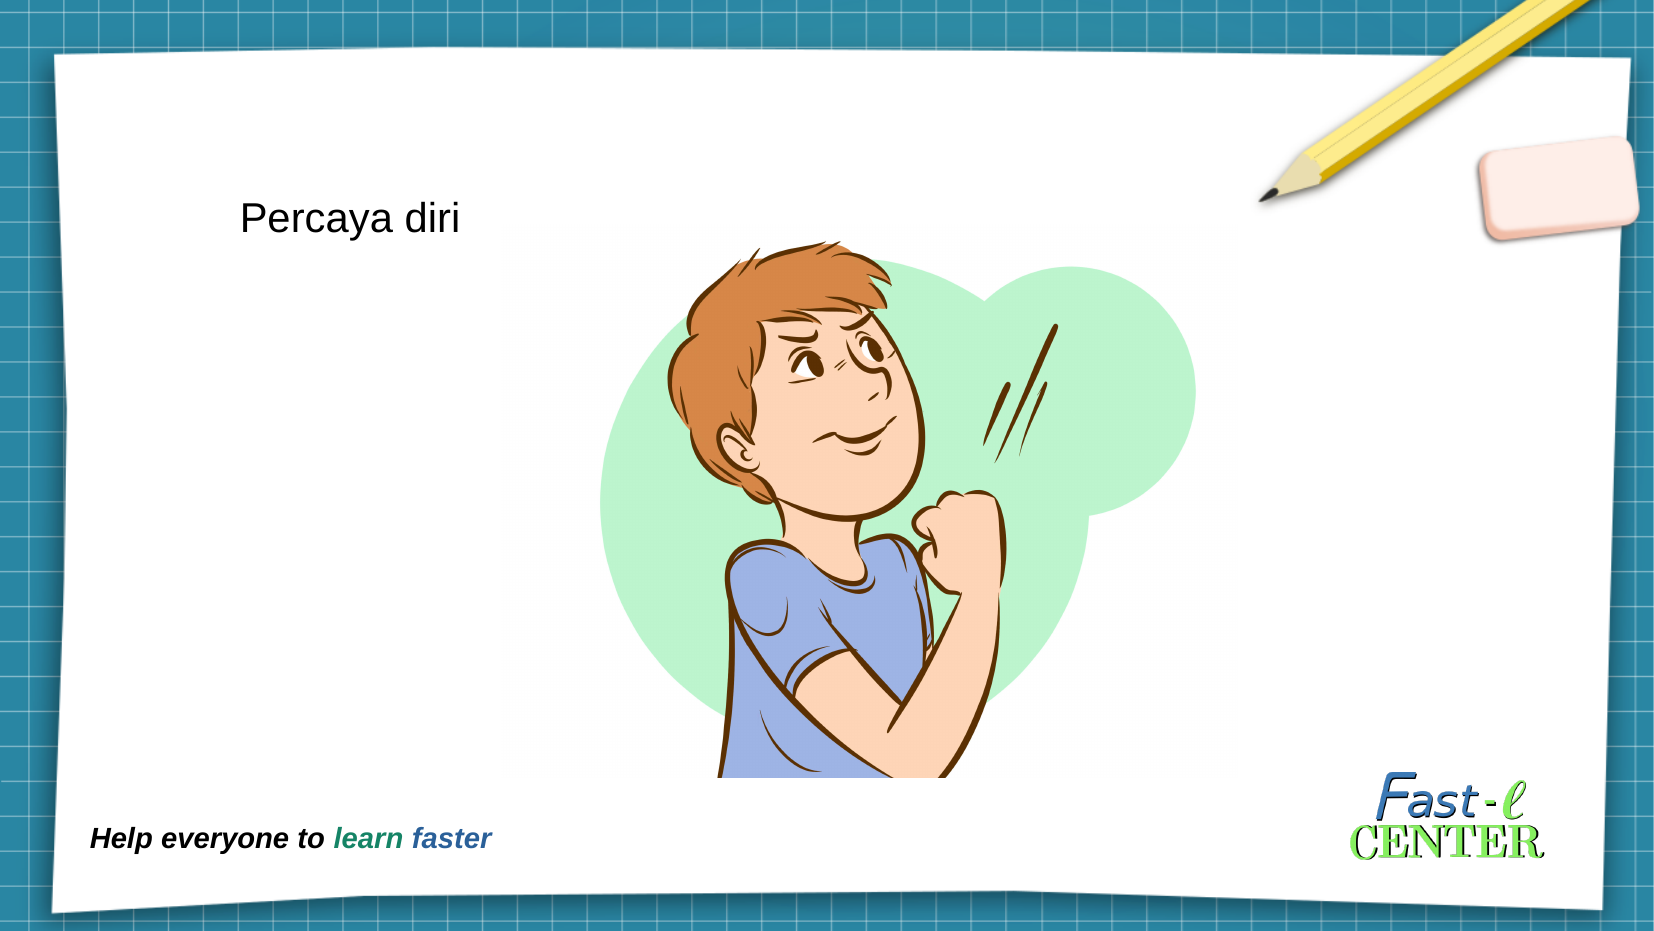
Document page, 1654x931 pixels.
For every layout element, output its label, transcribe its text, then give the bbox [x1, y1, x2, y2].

picture [0, 0, 1654, 931]
text_box Help everyone to learn faster [75, 814, 507, 863]
text_box Percaya diri [225, 187, 596, 252]
